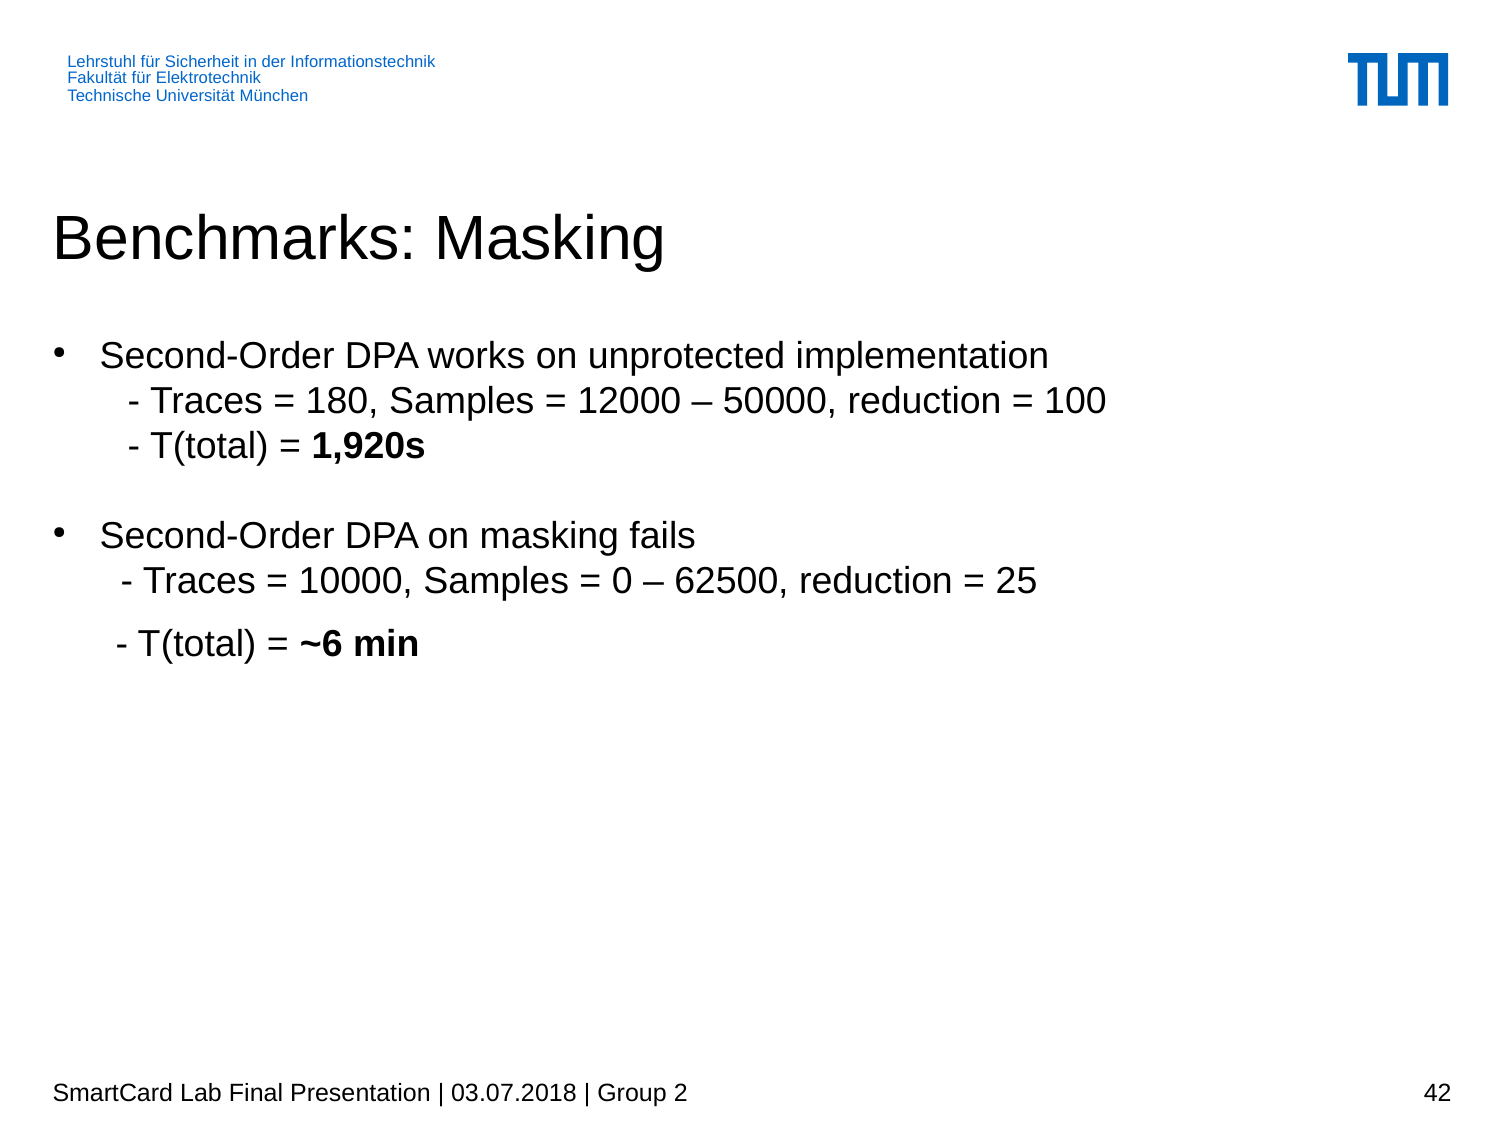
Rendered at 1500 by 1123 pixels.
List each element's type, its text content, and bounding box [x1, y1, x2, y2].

title Benchmarks: Masking [52, 205, 1453, 265]
text_box Second-Order DPA works on unprotected implementation - Traces = 180, Samples = 12000 – 50000, reduction = 100 - T(total) = 1,920s Second-Order DPA on masking fails - Traces = 10000, Samples = 0 – 62500, reduction = 25 - T(total) = ~6 min [52, 330, 1453, 886]
